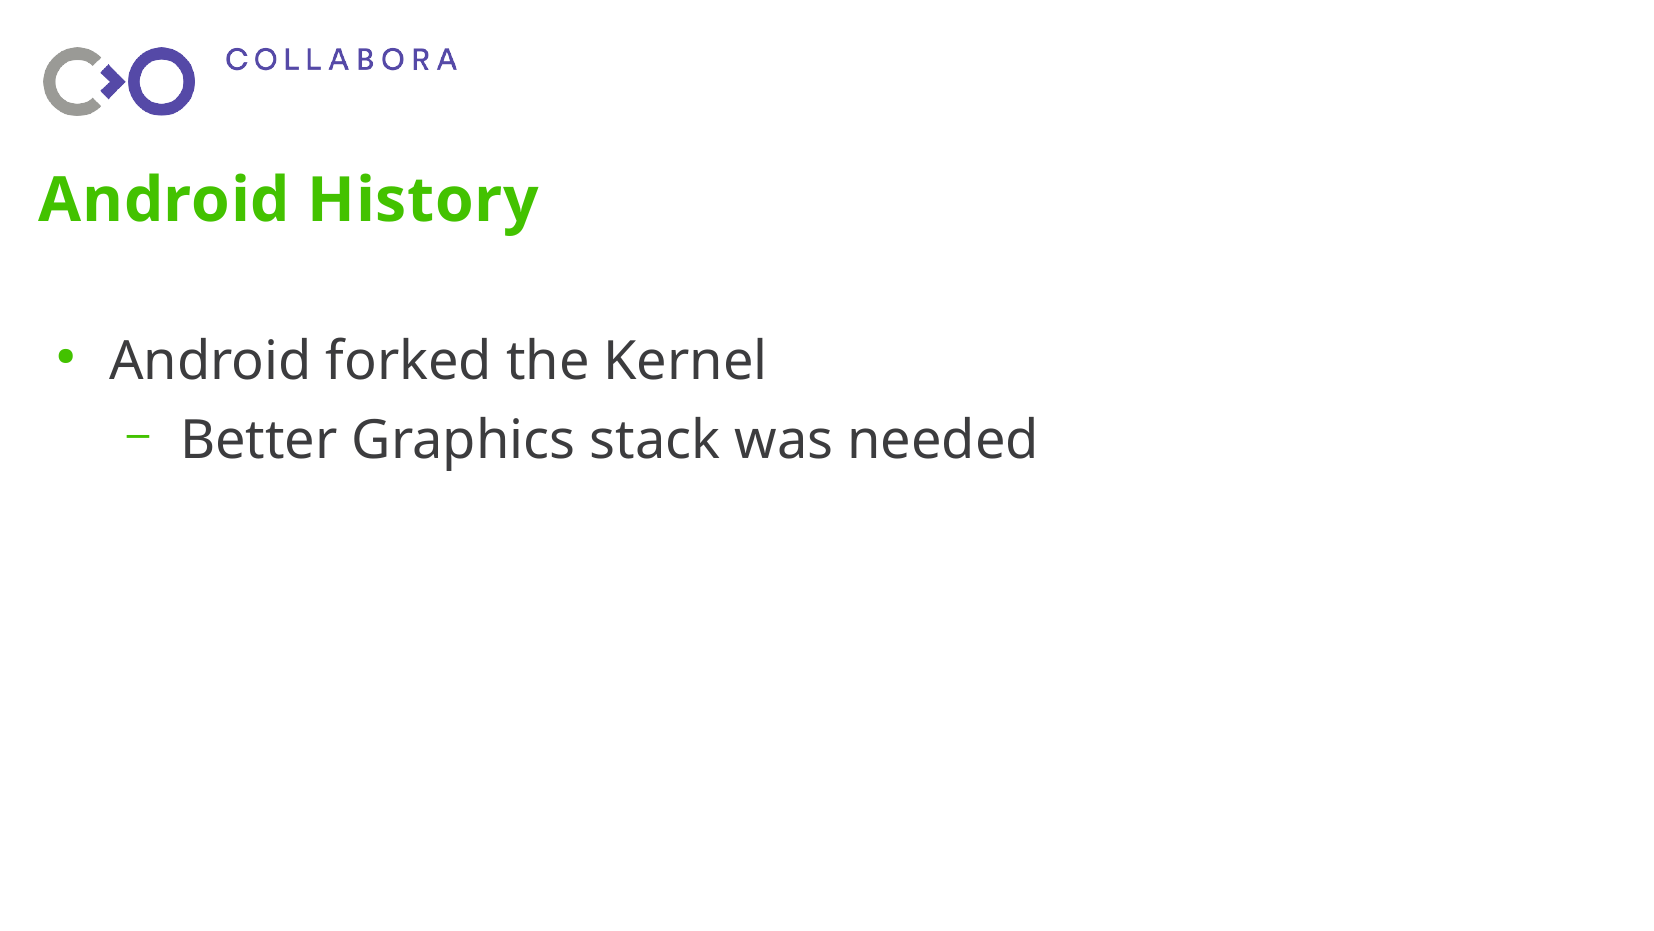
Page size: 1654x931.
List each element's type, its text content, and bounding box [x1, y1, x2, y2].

list Android forked the Kernel Better Graphics stack was needed [38, 325, 1614, 581]
title Android History [38, 159, 1614, 216]
picture [43, 47, 457, 116]
